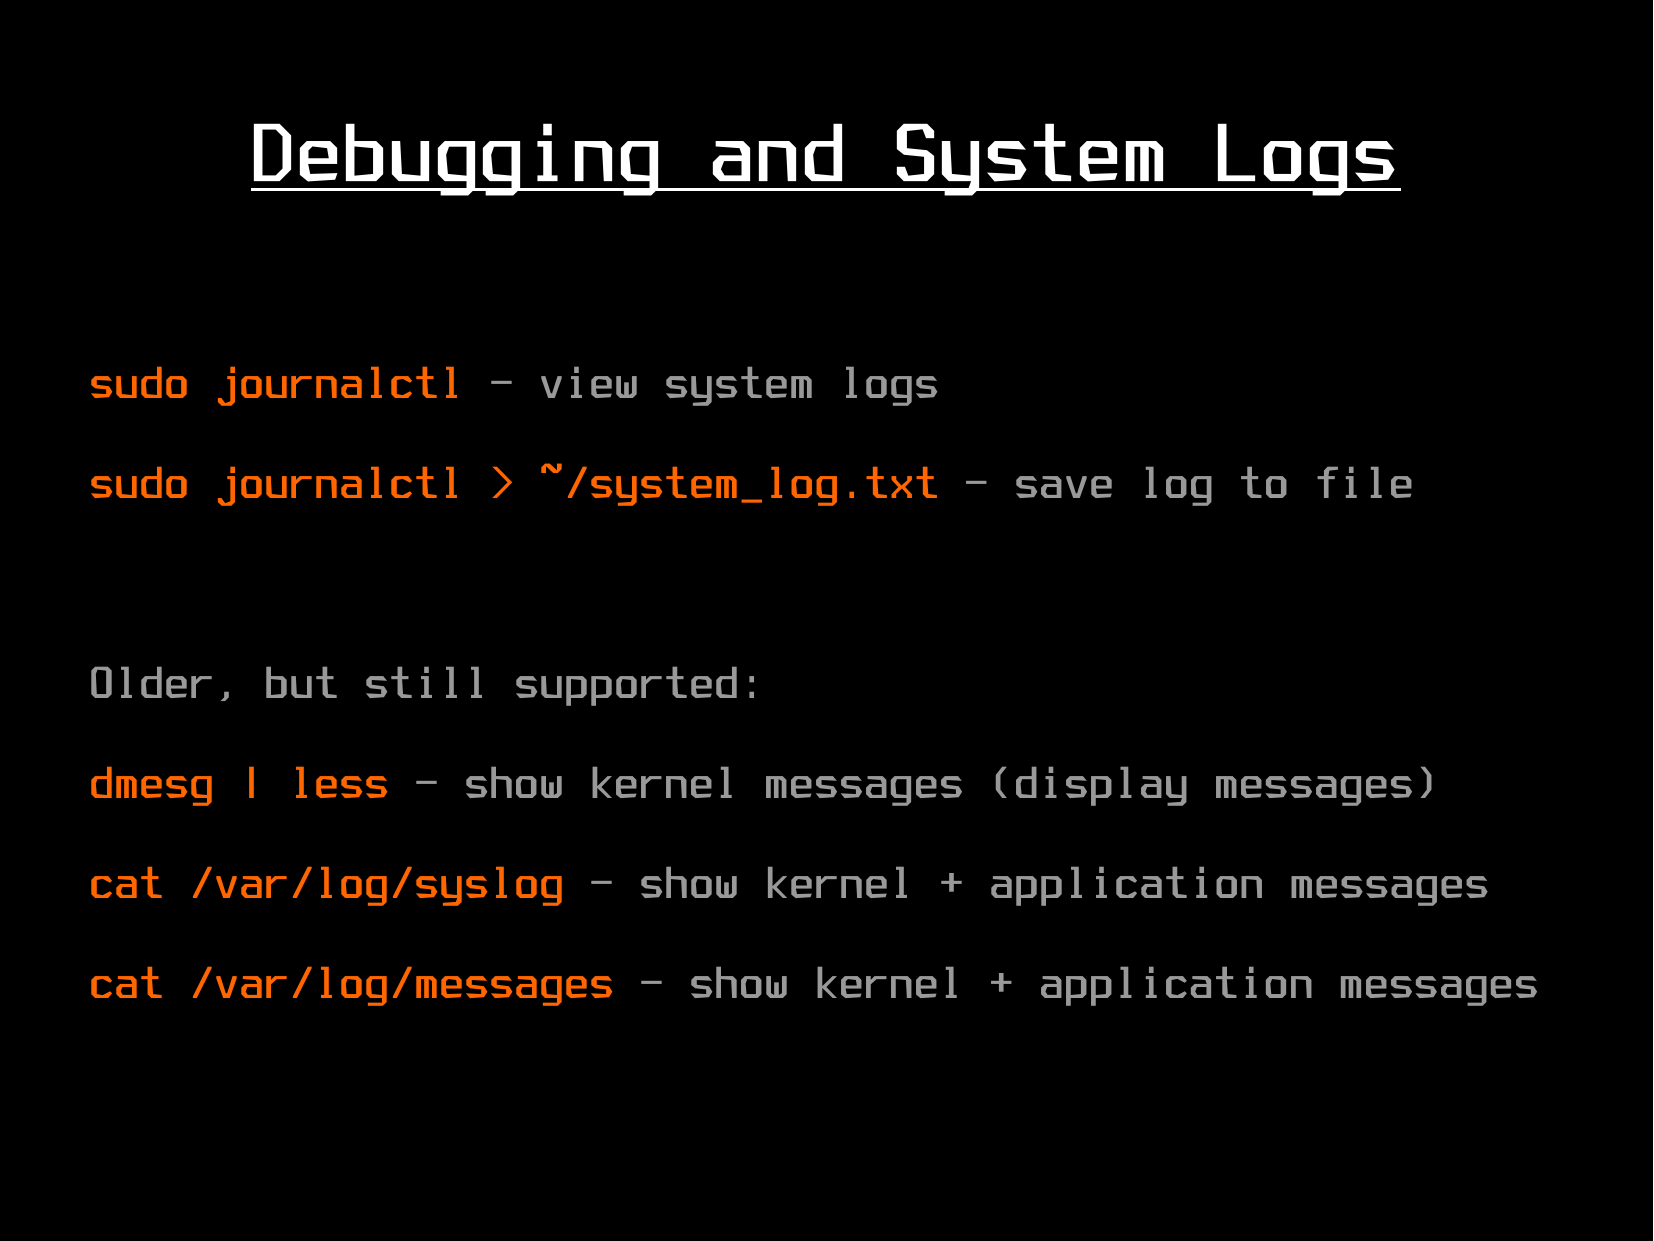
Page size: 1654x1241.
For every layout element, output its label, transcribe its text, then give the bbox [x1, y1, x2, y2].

text_box sudo journalctl - view system logs sudo journalctl > ~/system_log.txt - save log to file Older, but still supported: dmesg | less - show kernel messages (display messages) cat /var/log/syslog - show kernel + application messages cat /var/log/messages - show kernel + application messages [75, 300, 1591, 1196]
title Debugging and System Logs [82, 49, 1571, 257]
